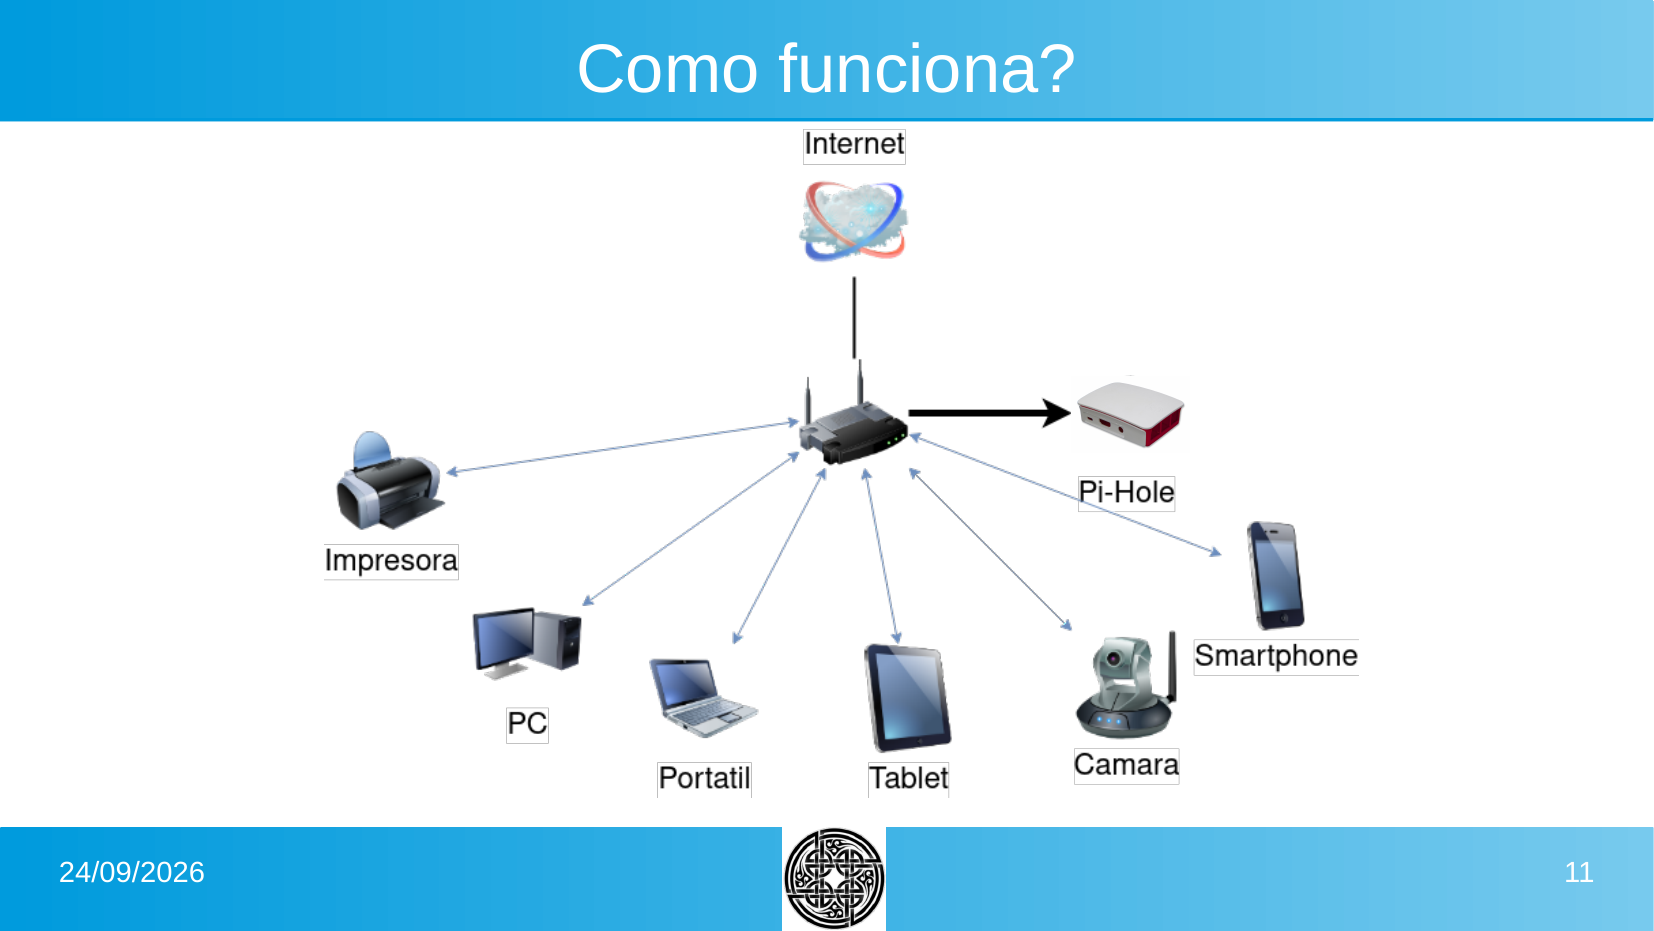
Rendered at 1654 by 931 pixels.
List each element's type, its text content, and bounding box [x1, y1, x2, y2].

picture [782, 826, 886, 931]
picture [324, 128, 1359, 798]
title Como funciona? [59, 29, 1595, 108]
